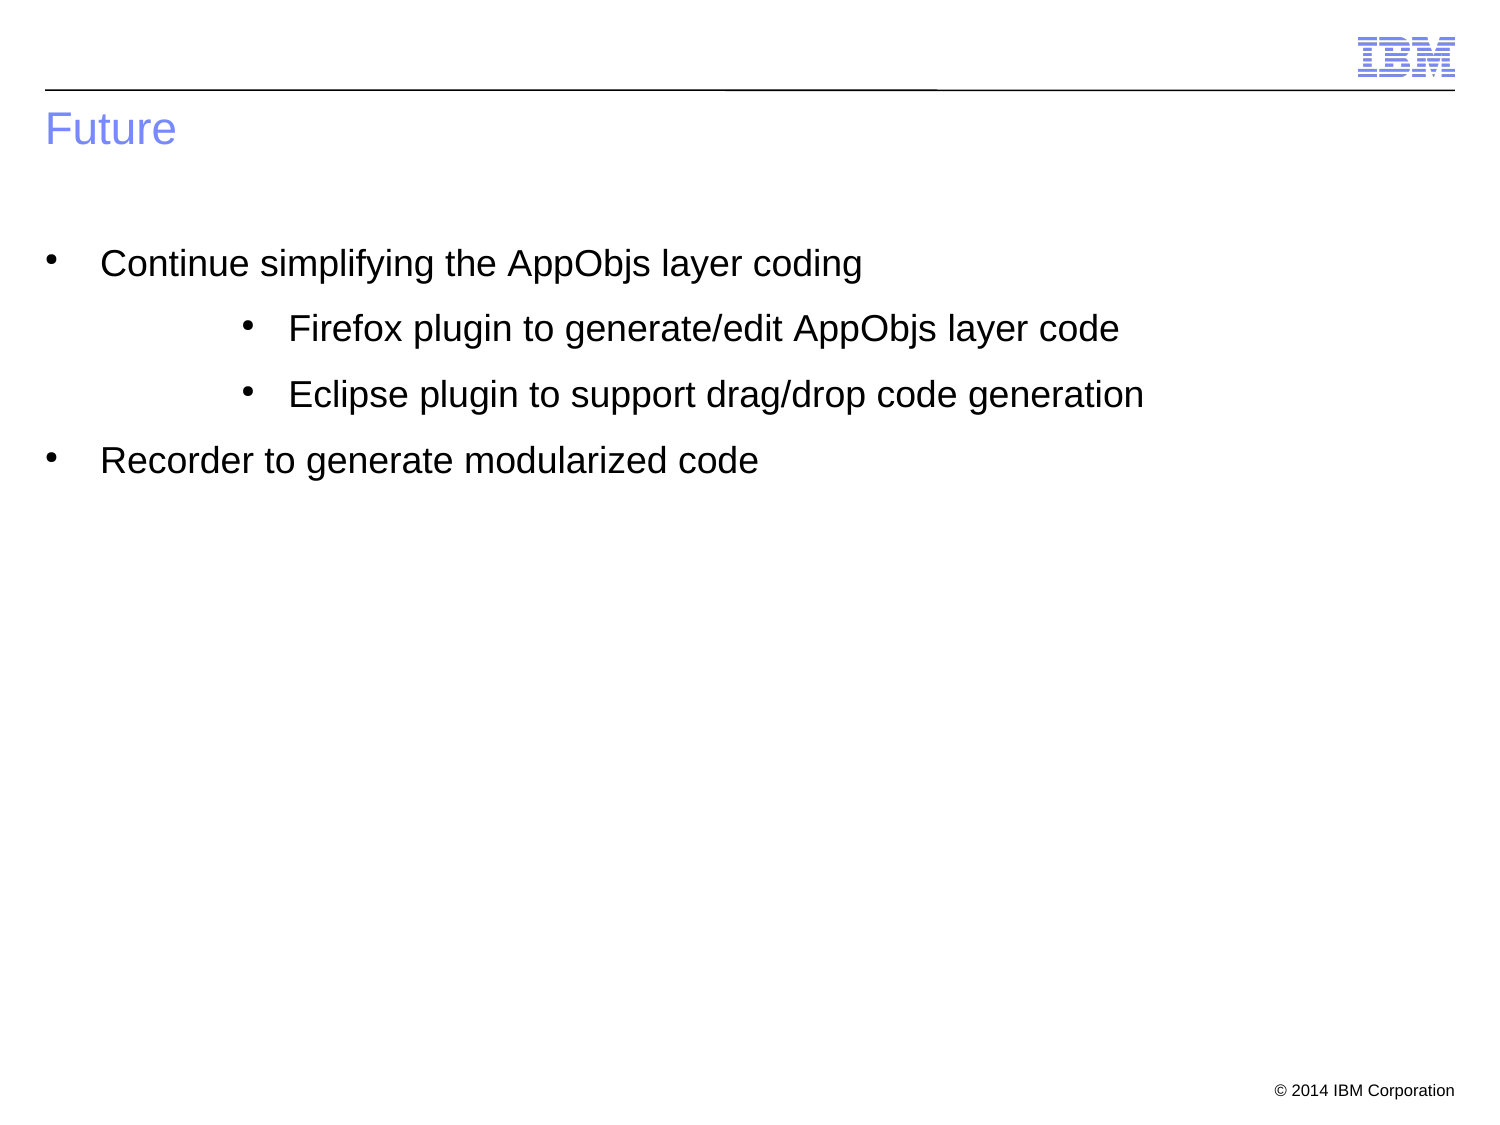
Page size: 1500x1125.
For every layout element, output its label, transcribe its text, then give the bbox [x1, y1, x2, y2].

picture [1358, 37, 1455, 77]
title Future [29, 97, 1454, 202]
list Continue simplifying the AppObjs layer coding Firefox plugin to generate/edit AppObjs layer code Eclipse plugin to support drag/drop code generation Recorder to generate modularized code [29, 230, 1454, 965]
